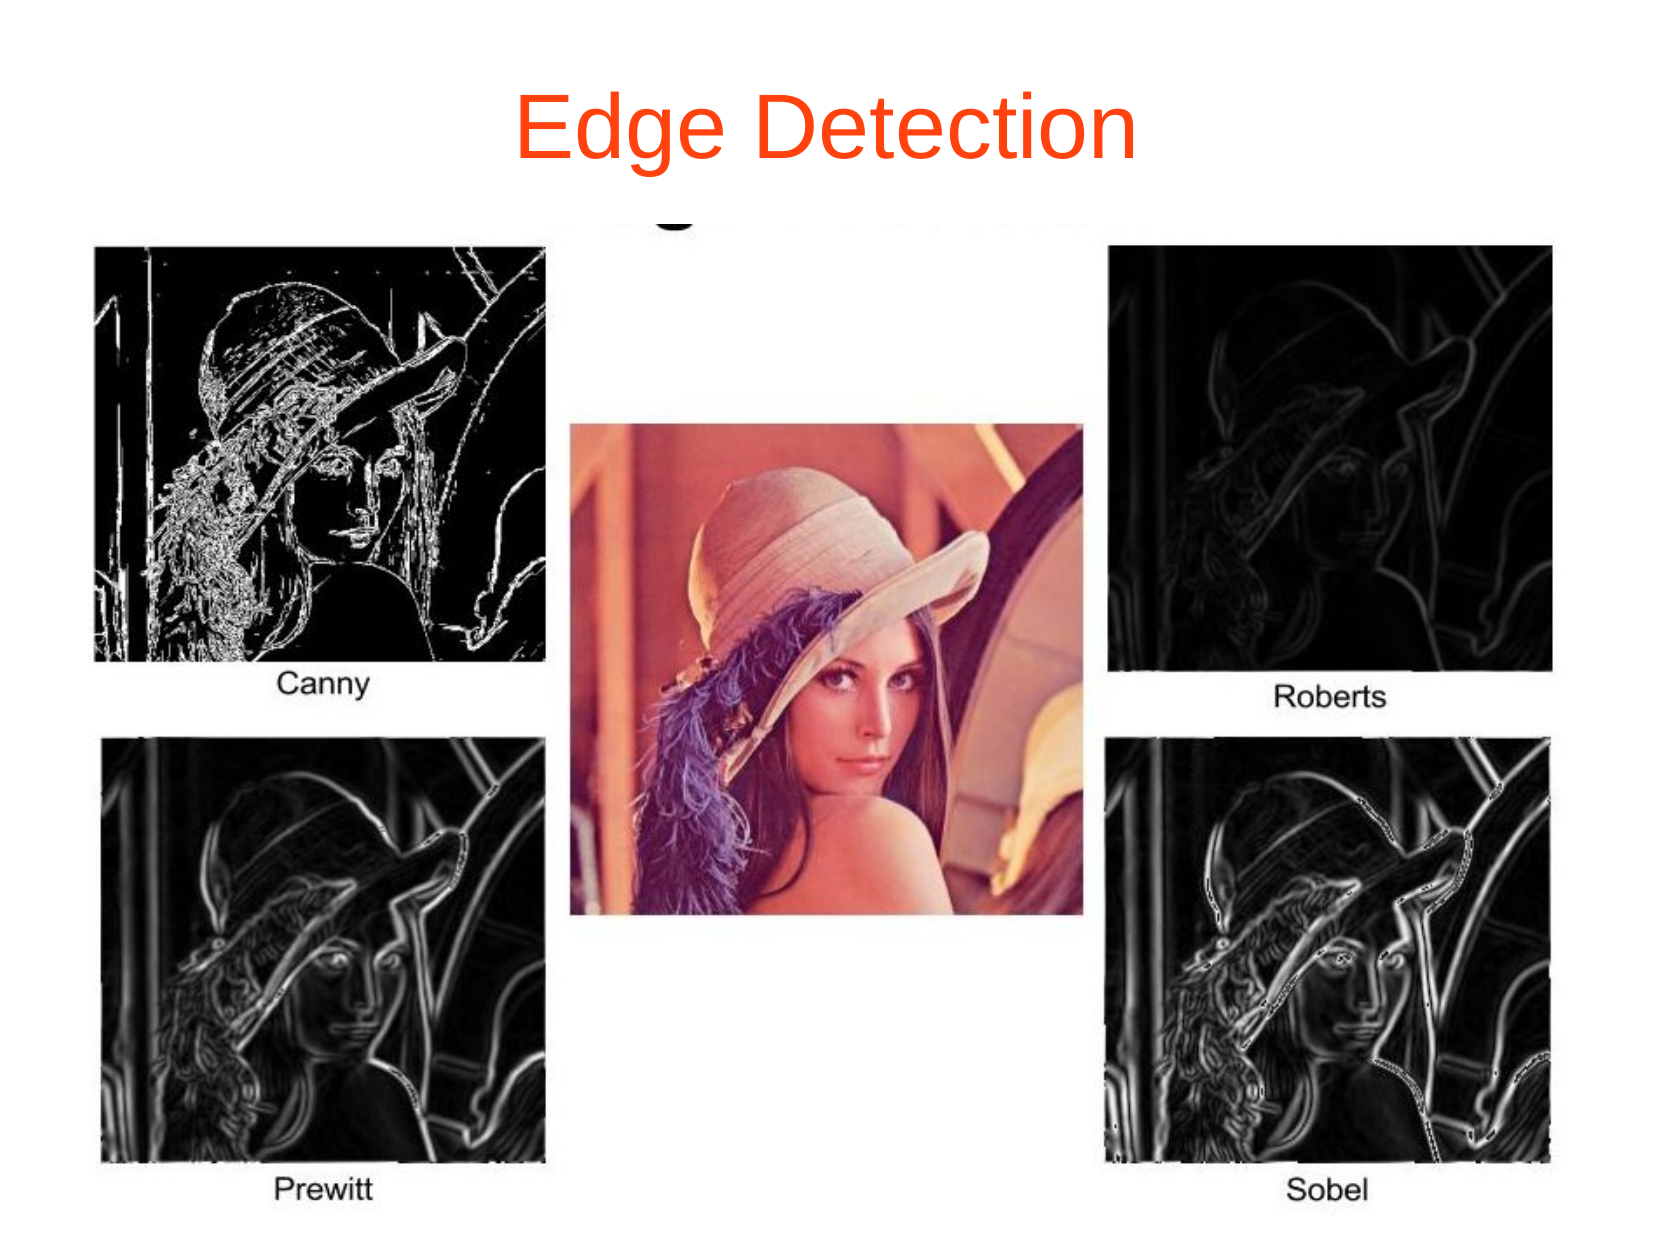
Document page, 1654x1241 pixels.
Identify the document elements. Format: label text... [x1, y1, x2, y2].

picture [47, 224, 1607, 1217]
title Edge Detection [82, 23, 1571, 224]
